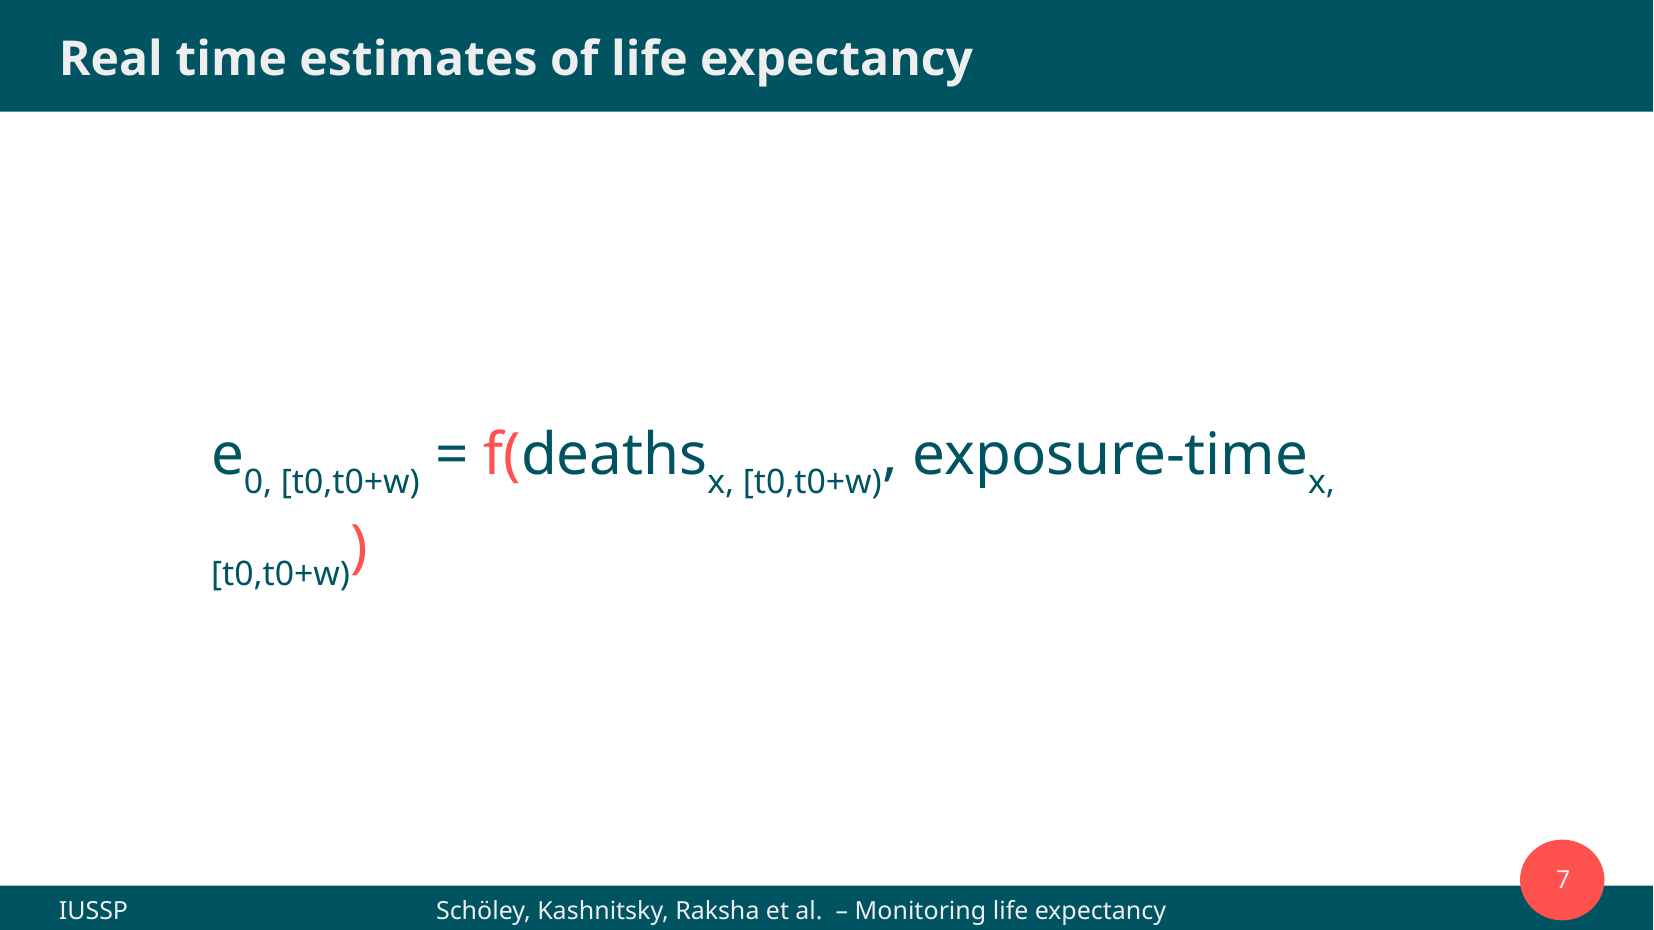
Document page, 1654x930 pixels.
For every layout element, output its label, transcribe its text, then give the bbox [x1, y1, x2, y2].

title Real time estimates of life expectancy [58, 0, 1594, 117]
text_box e0, [t0,t0+w) = f(deathsx, [t0,t0+w), exposure-timex, [t0,t0+w)) [196, 405, 1457, 541]
